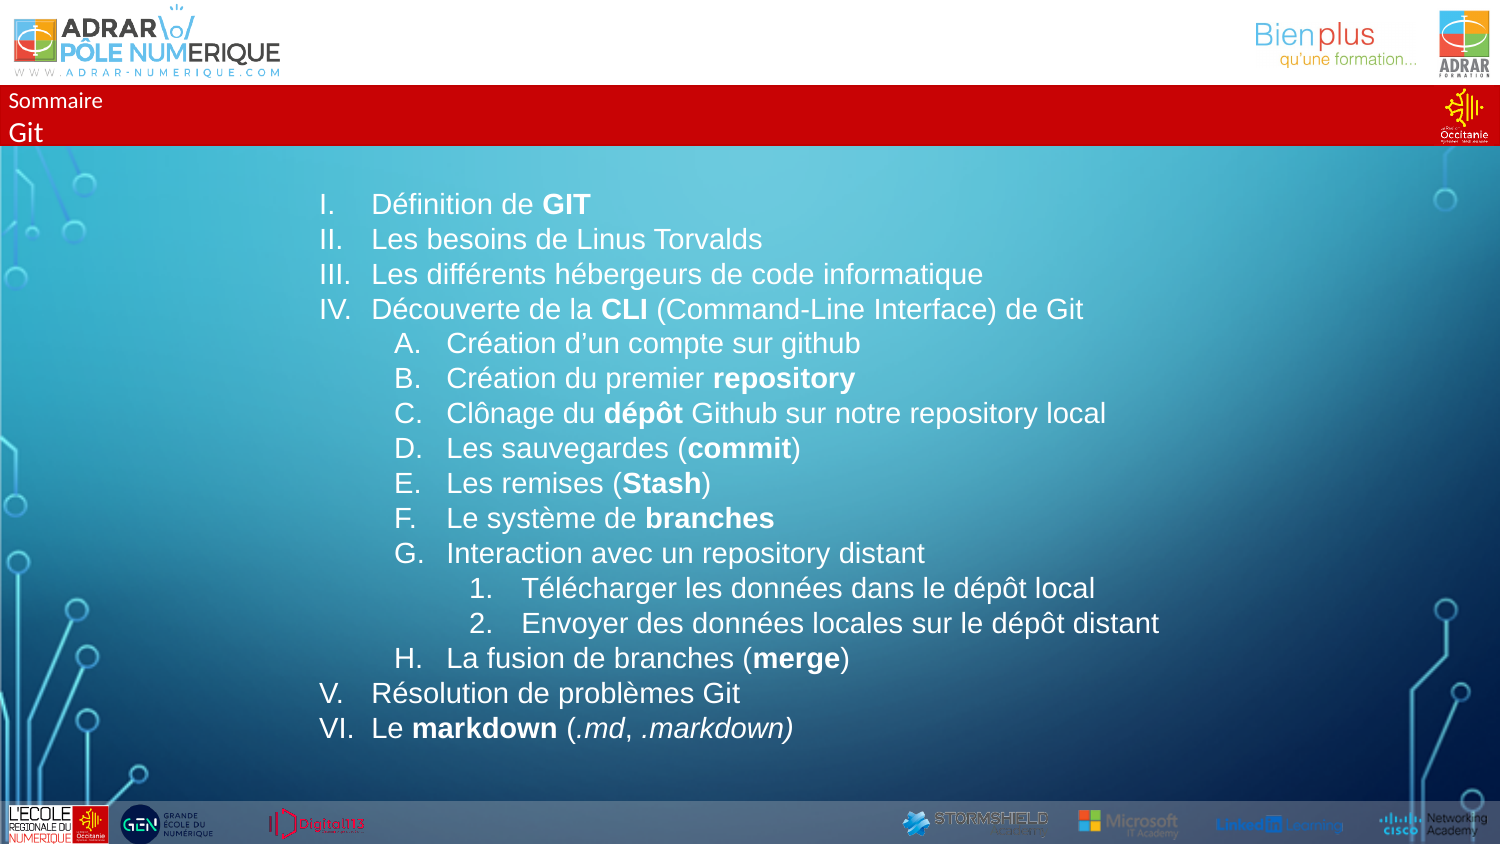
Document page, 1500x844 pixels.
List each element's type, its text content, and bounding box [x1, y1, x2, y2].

picture [902, 807, 1048, 841]
picture [260, 807, 373, 841]
picture [7, 0, 288, 82]
picture [1256, 22, 1416, 68]
picture [1437, 8, 1491, 79]
text_box Définition de GIT Les besoins de Linus Torvalds Les différents hébergeurs de code informatique Découverte de la CLI (Command-Line Interface) de Git Création d’un compte sur github Création du premier repository Clônage du dépôt Github sur notre repository local Les sauvegardes (commit) Les remises (Stash) Le système de branches Interaction avec un repository distant Télécharger les données dans le dépôt local Envoyer des données locales sur le dépôt distant La fusion de branches (merge) Résolution de problèmes Git Le markdown (.md, .markdown) [281, 170, 1452, 760]
text_box Sommaire Git [0, 70, 144, 164]
picture [0, 85, 1500, 844]
picture [8, 803, 109, 844]
